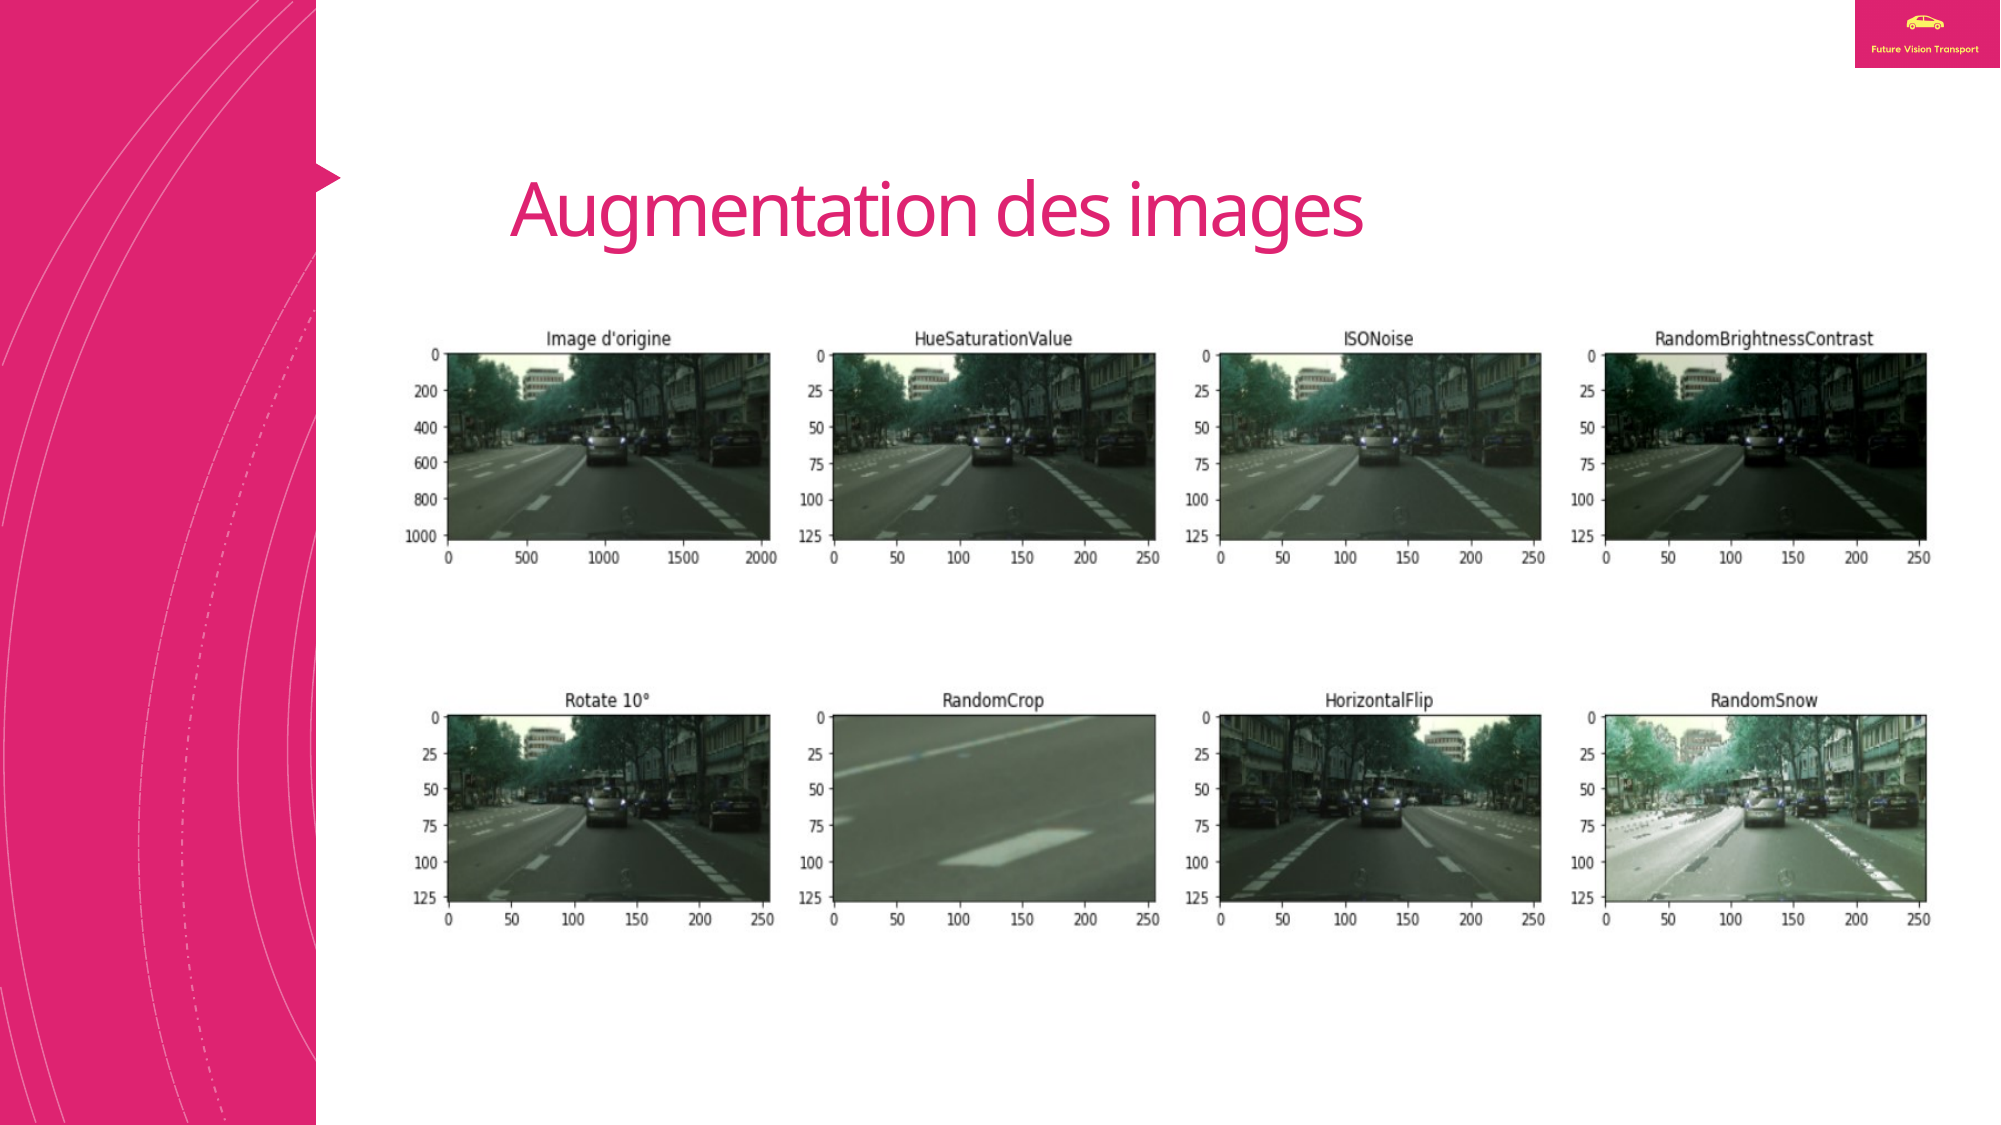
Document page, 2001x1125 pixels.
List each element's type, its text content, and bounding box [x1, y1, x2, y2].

title Augmentation des images [472, 138, 1495, 281]
text_box [0, 0, 2000, 1125]
picture [1855, 0, 2000, 68]
picture [390, 308, 1940, 935]
